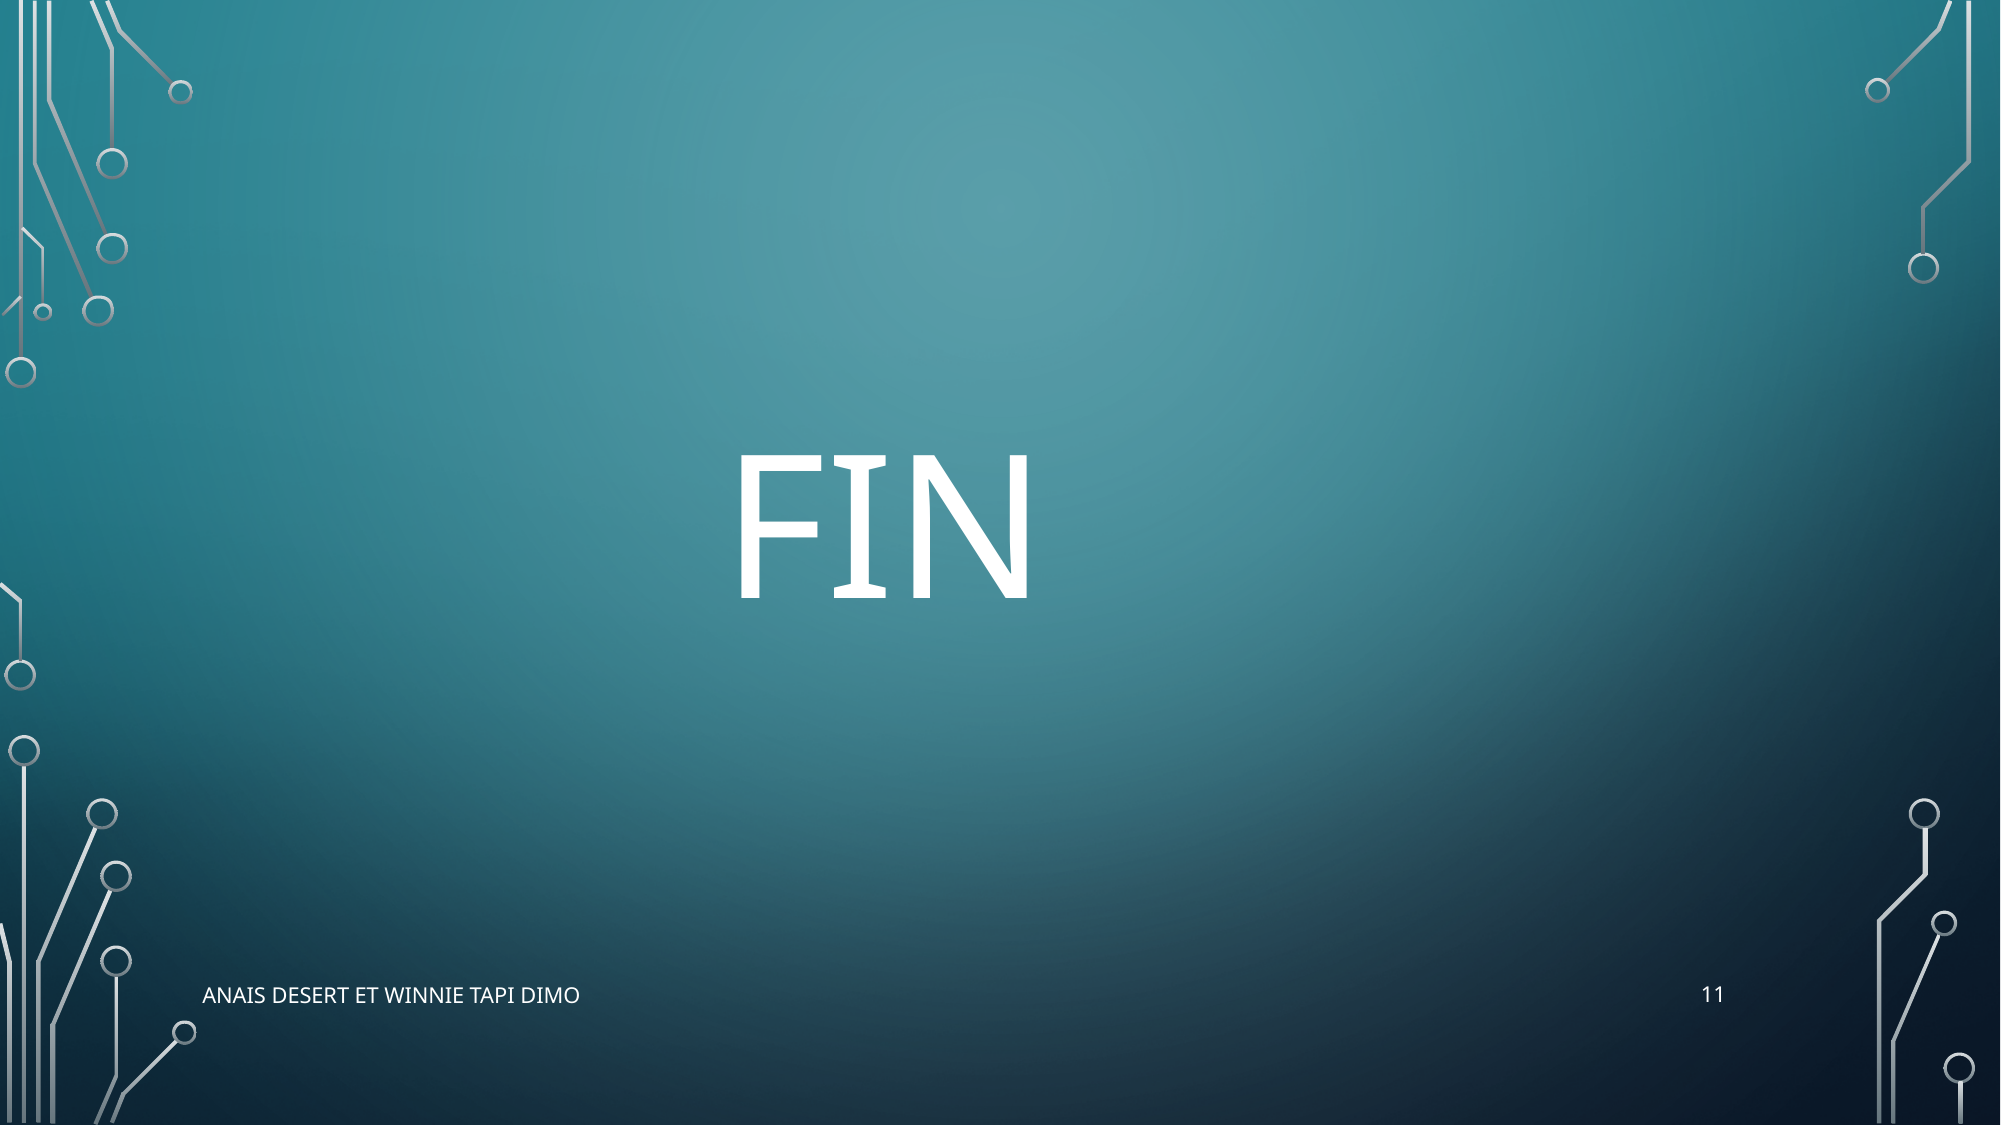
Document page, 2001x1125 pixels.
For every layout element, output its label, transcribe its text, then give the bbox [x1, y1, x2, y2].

text_box [1685, 965, 1813, 1025]
text_box FIN [707, 256, 1132, 832]
text_box Anais Desert et Winnie Tapi Dimo [187, 965, 1211, 1025]
